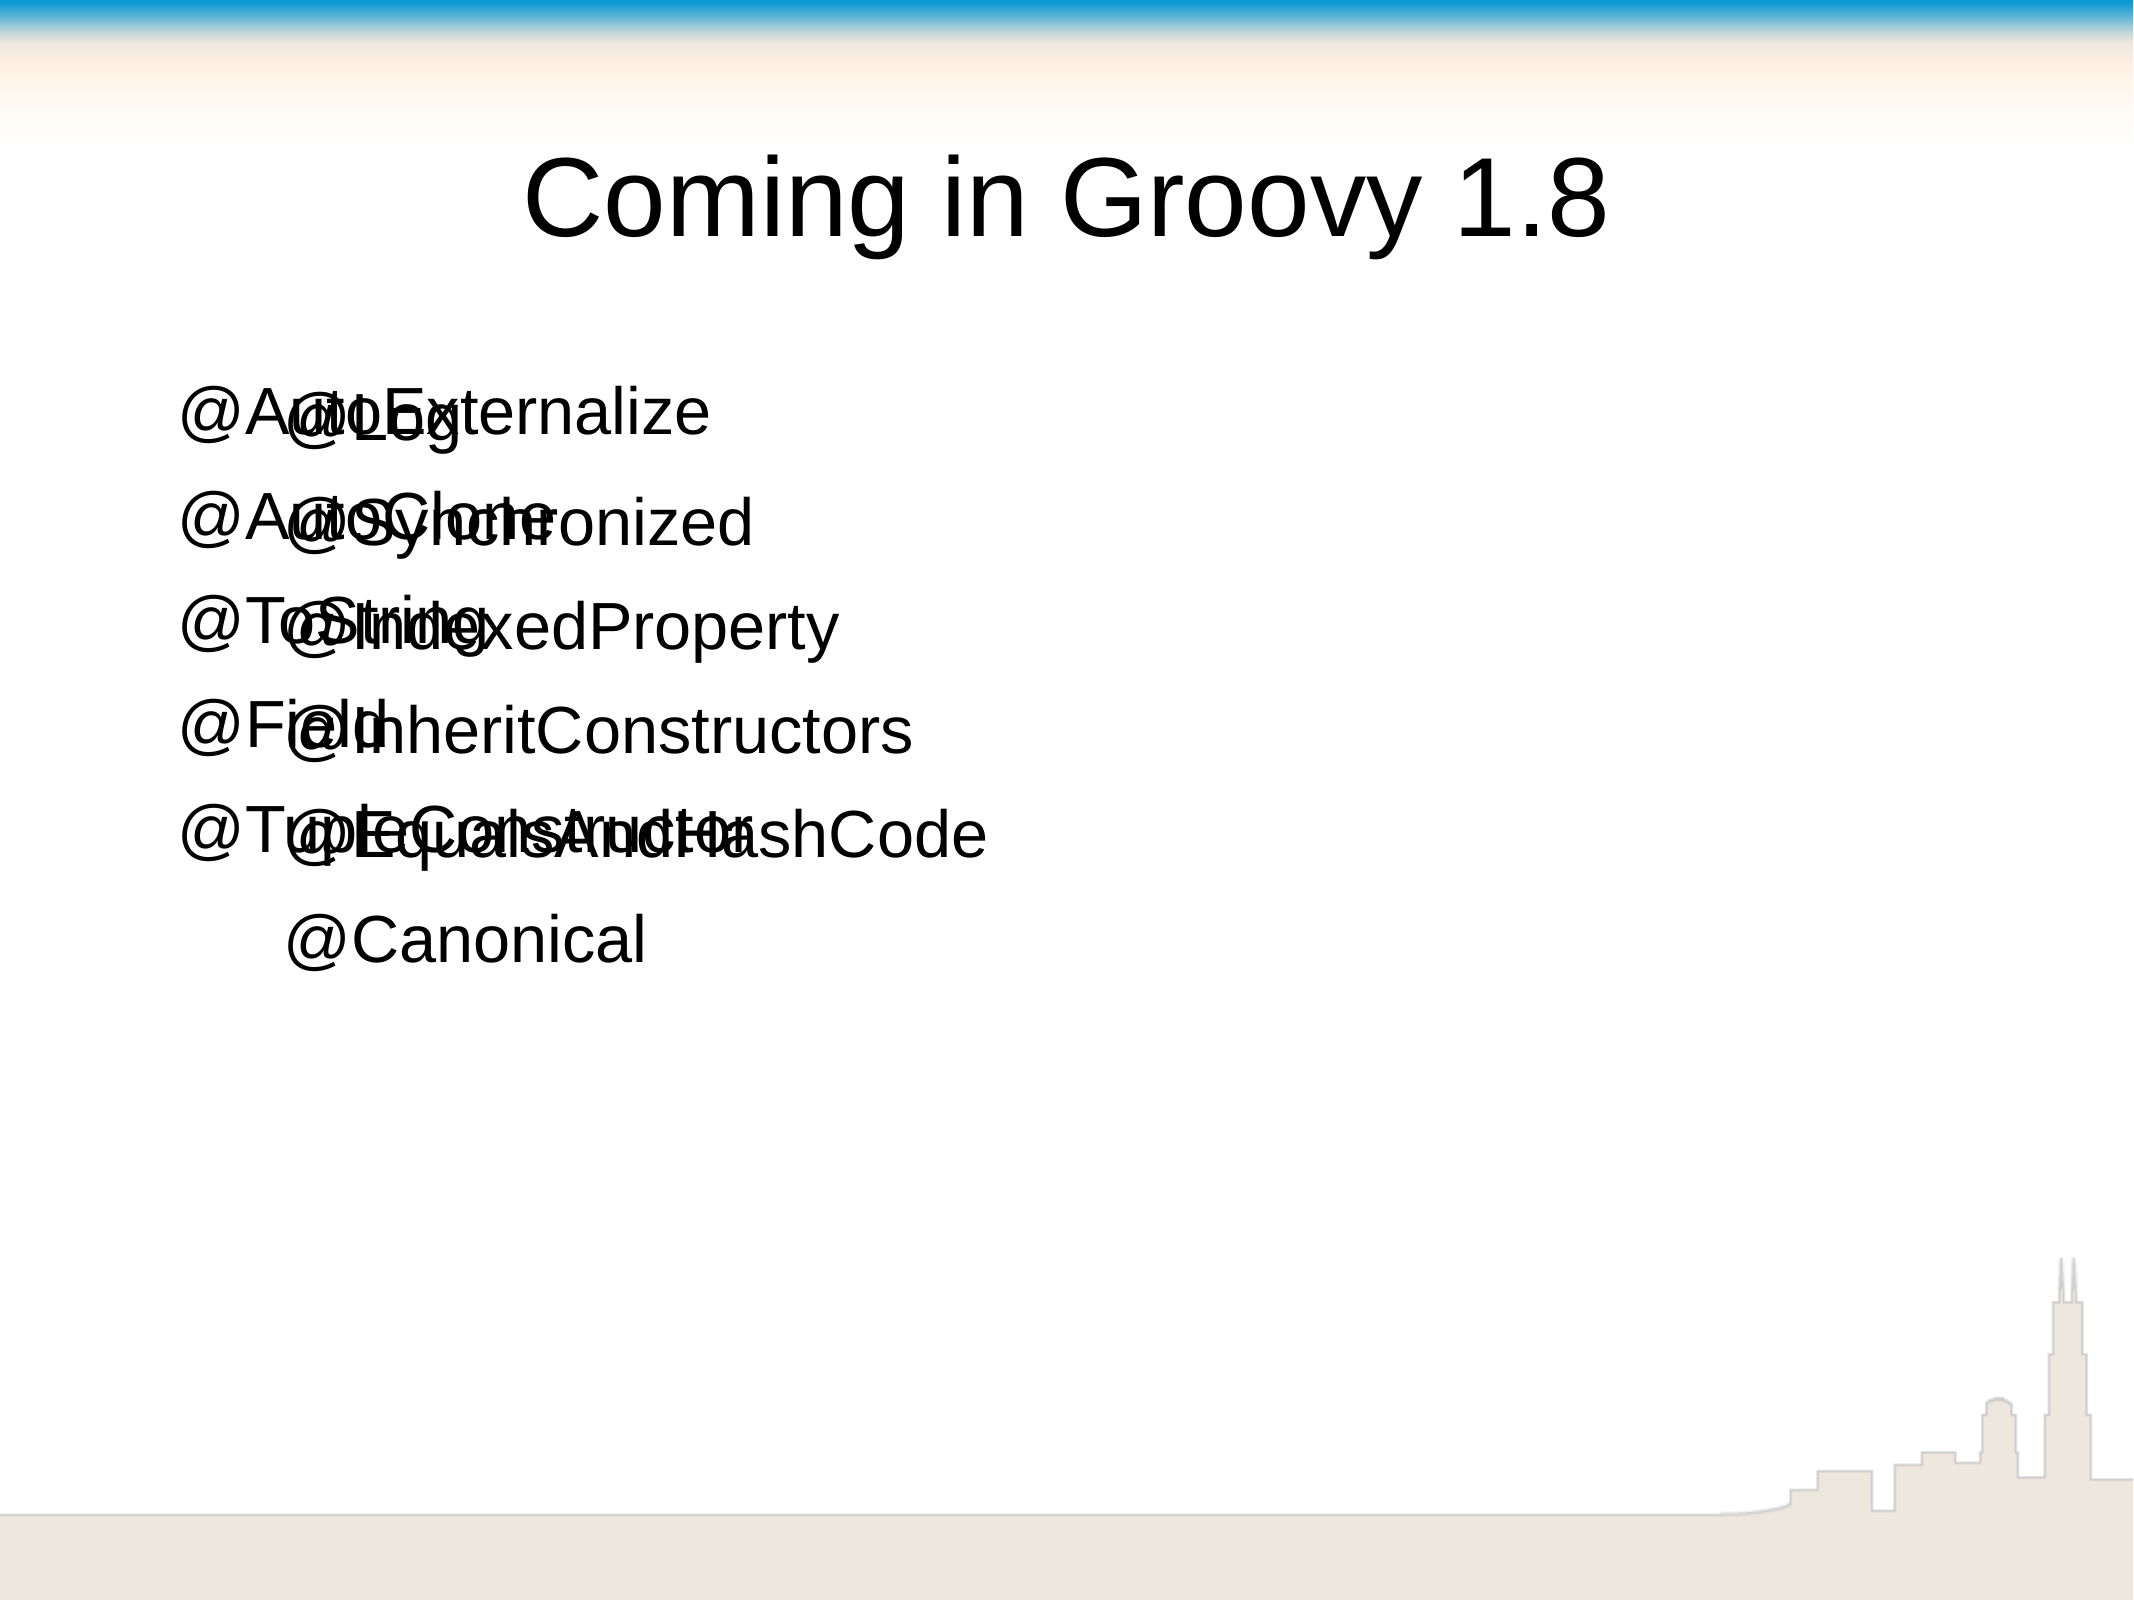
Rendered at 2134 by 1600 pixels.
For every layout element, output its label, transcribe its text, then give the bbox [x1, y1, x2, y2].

list @Log @Synchronized @IndexedProperty @InheritConstructors @EqualsAndHashCode @Canonical [212, 380, 1150, 1437]
list @AutoExternalize @AutoClone @ToString @Field @TupleConstructor [1090, 374, 2028, 1431]
picture [0, 4, 2134, 1600]
title Coming in Groovy 1.8 [106, 63, 2027, 331]
